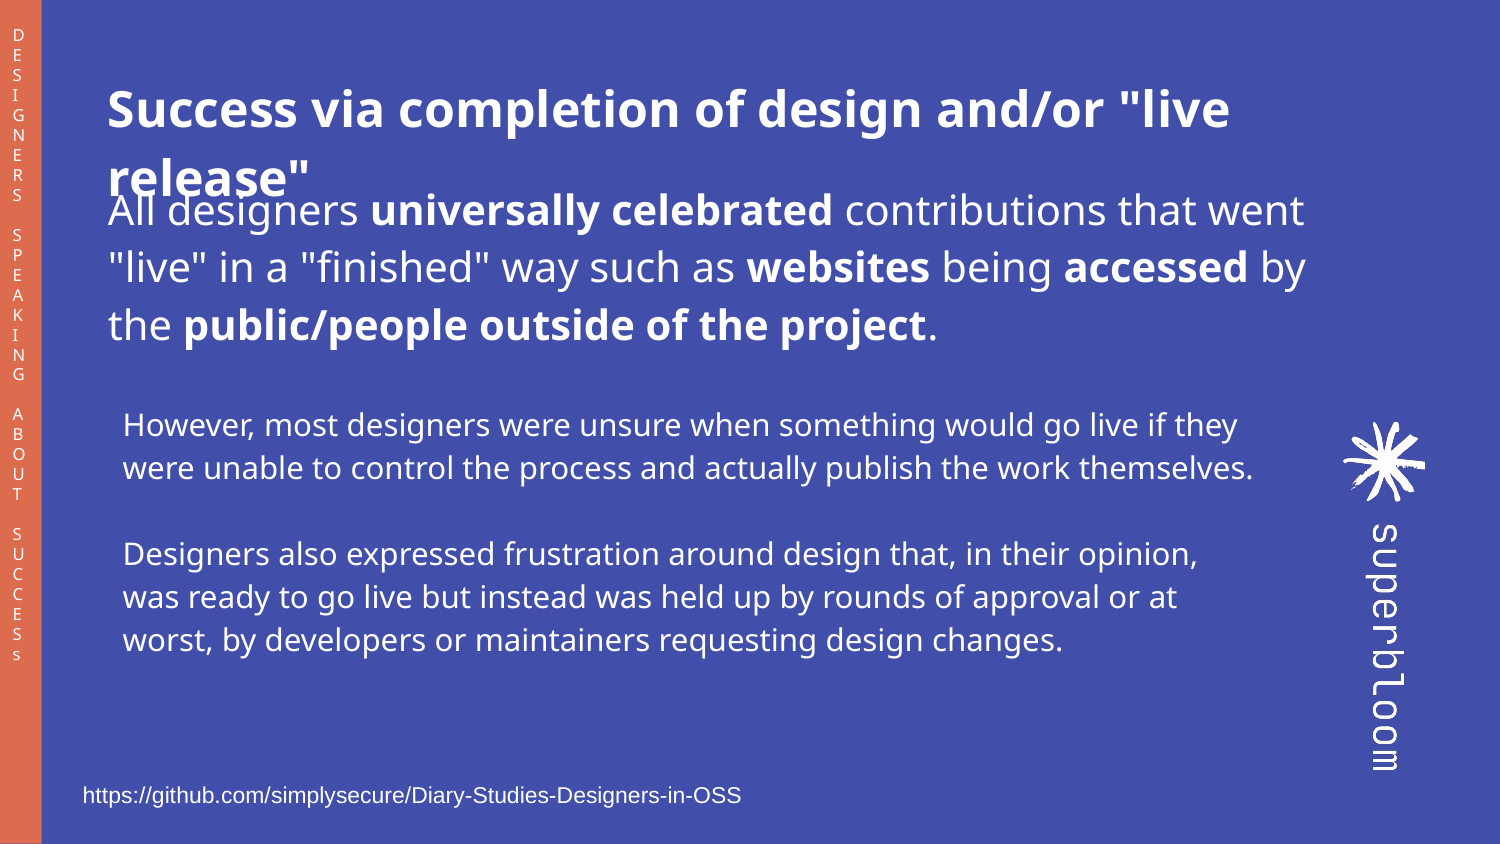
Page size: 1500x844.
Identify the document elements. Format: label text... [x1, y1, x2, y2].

text_box Success via completion of design and/or "live release" [93, 53, 1437, 222]
text_box However, most designers were unsure when something would go live if they were unable to control the process and actually publish the work themselves. Designers also expressed frustration around design that, in their opinion, was ready to go live but instead was held up by rounds of approval or at worst, by developers or maintainers requesting design changes. [107, 384, 1272, 707]
text_box https://github.com/simplysecure/Diary-Studies-Designers-in-OSS [67, 765, 786, 824]
picture [1343, 421, 1426, 770]
text_box All designers universally celebrated contributions that went "live" in a "finished" way such as websites being accessed by the public/people outside of the project. [93, 222, 1343, 364]
text_box D E S I G N E R S S P E A K I N G A B O U T S U C C E S s [12, 24, 51, 255]
